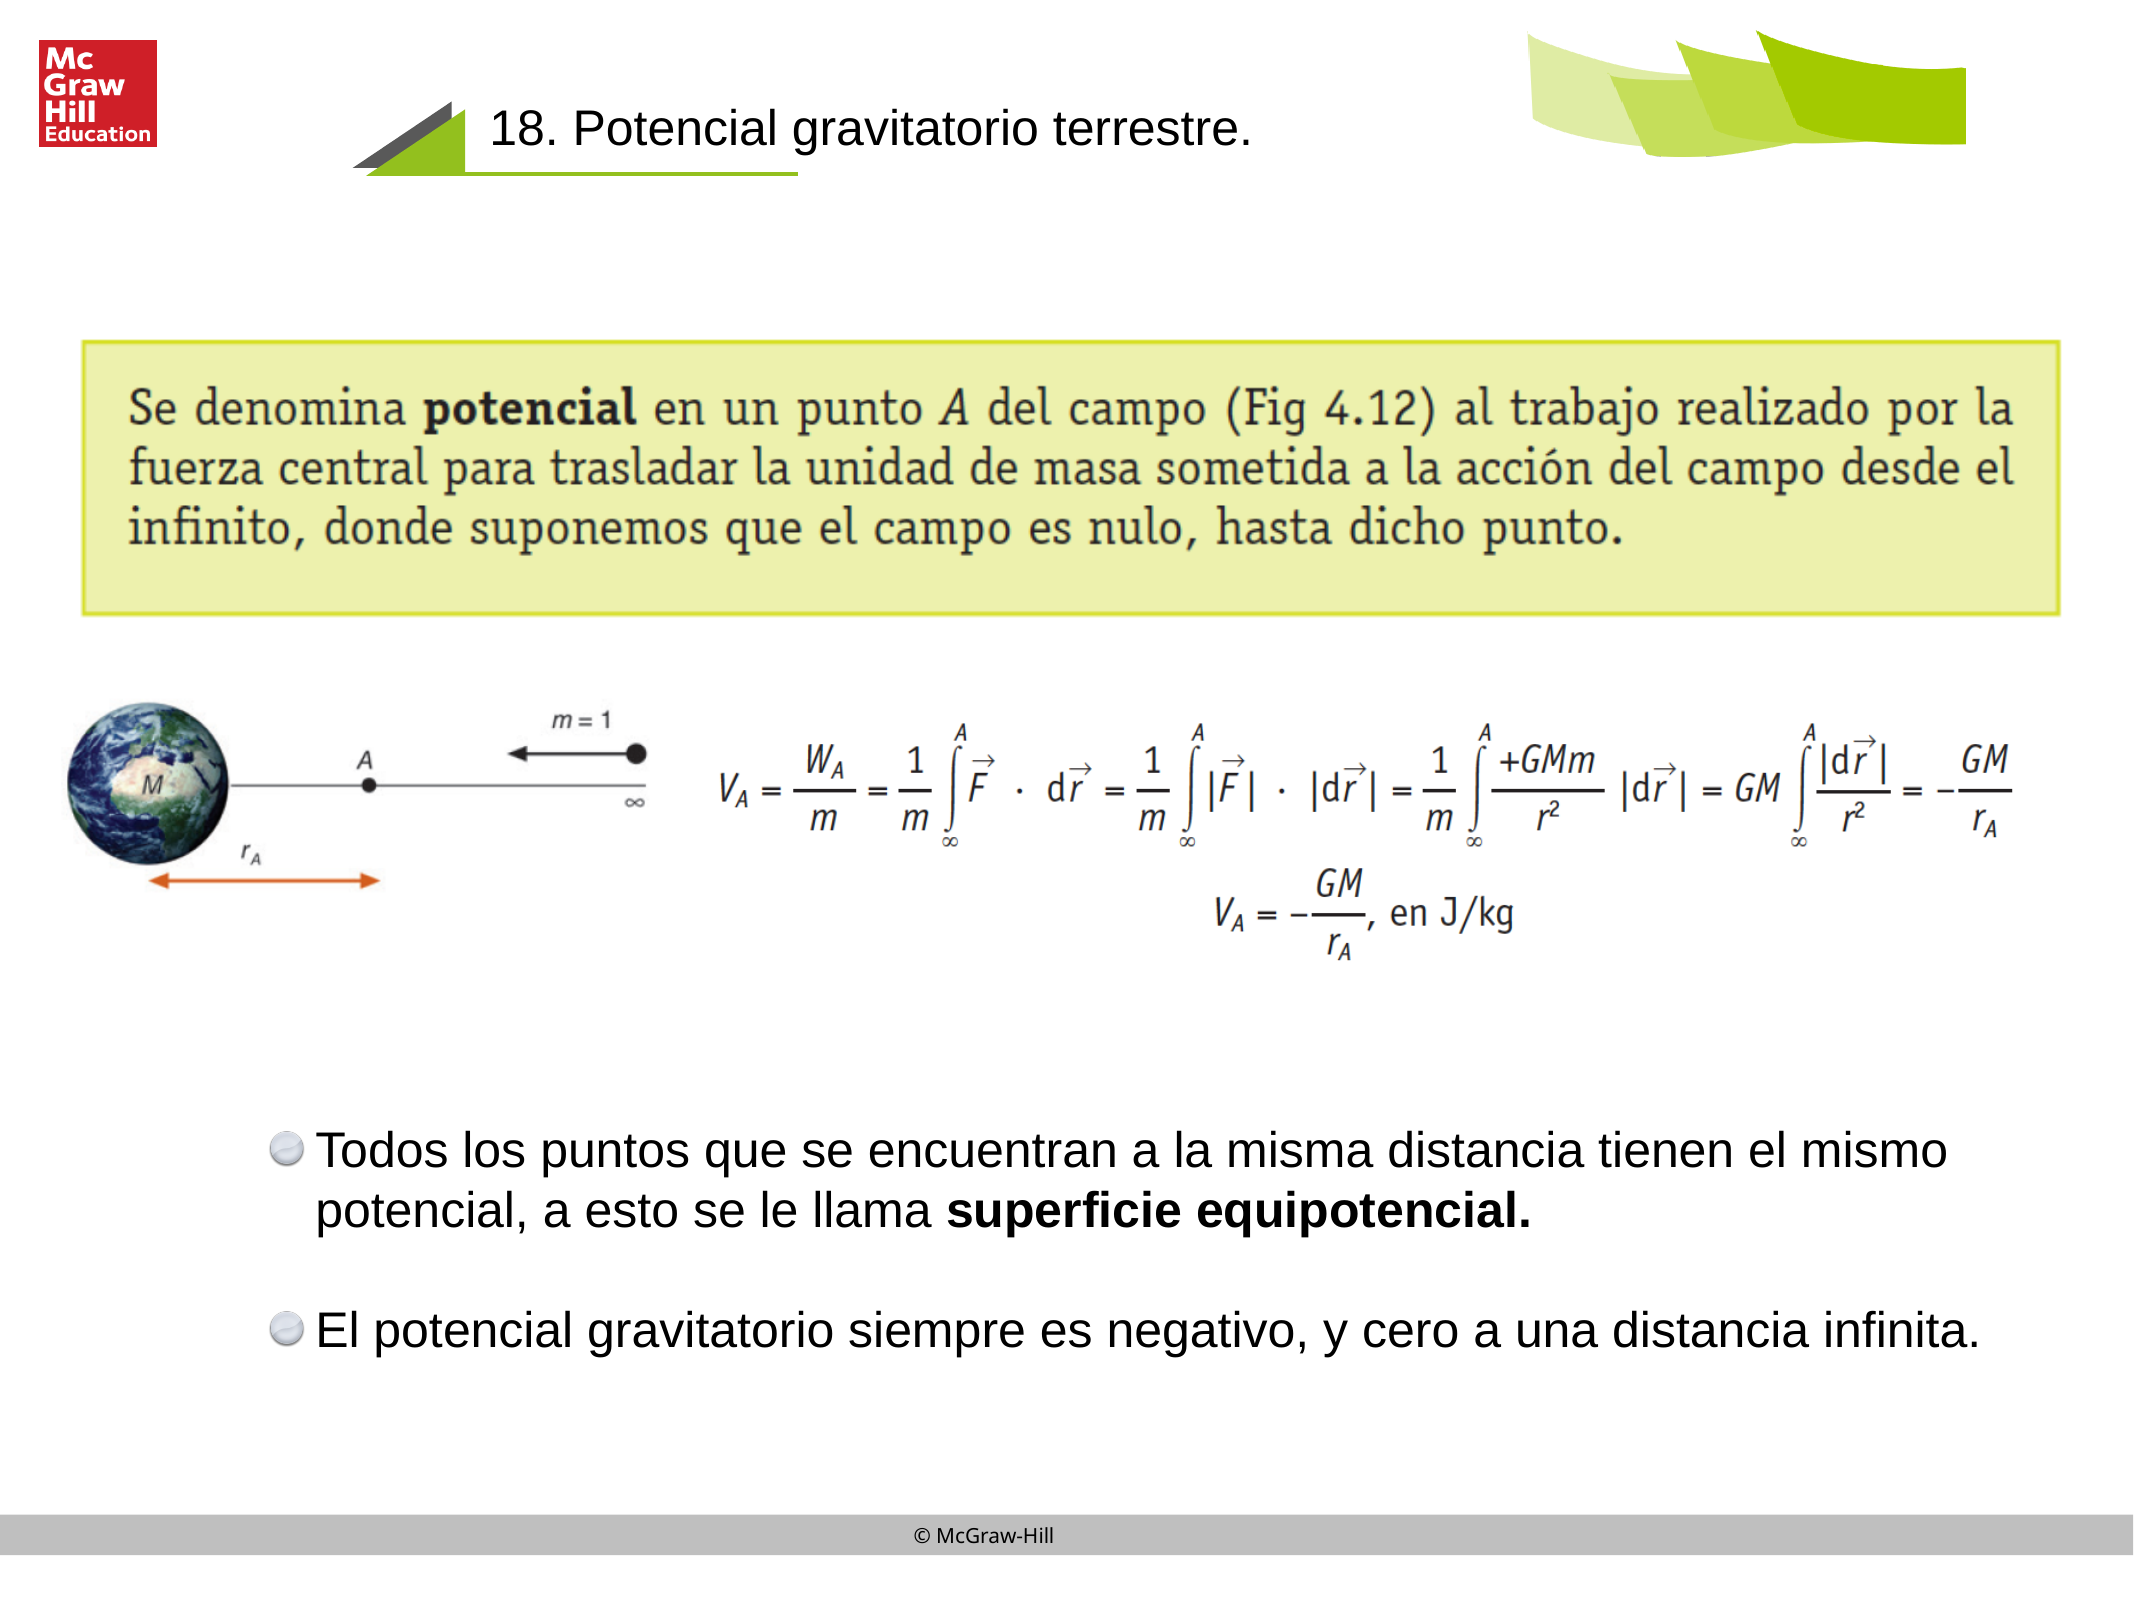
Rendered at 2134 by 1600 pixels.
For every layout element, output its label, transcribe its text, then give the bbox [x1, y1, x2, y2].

picture [1387, 30, 1966, 157]
text_box [0, 1514, 2134, 1556]
text_box Todos los puntos que se encuentran a la misma distancia tienen el mismo potencial, a esto se le llama superficie equipotencial. El potencial gravitatorio siempre es negativo, y cero a una distancia infinita. [258, 1108, 2006, 1366]
picture [39, 40, 157, 147]
picture [266, 1127, 307, 1168]
text_box [352, 101, 466, 176]
picture [266, 1307, 307, 1348]
picture [62, 325, 2071, 633]
picture [704, 712, 2042, 966]
text_box 18. Potencial gravitatorio terrestre. [481, 86, 1263, 164]
text_box © McGraw-Hill [707, 1514, 1261, 1555]
picture [59, 670, 675, 930]
